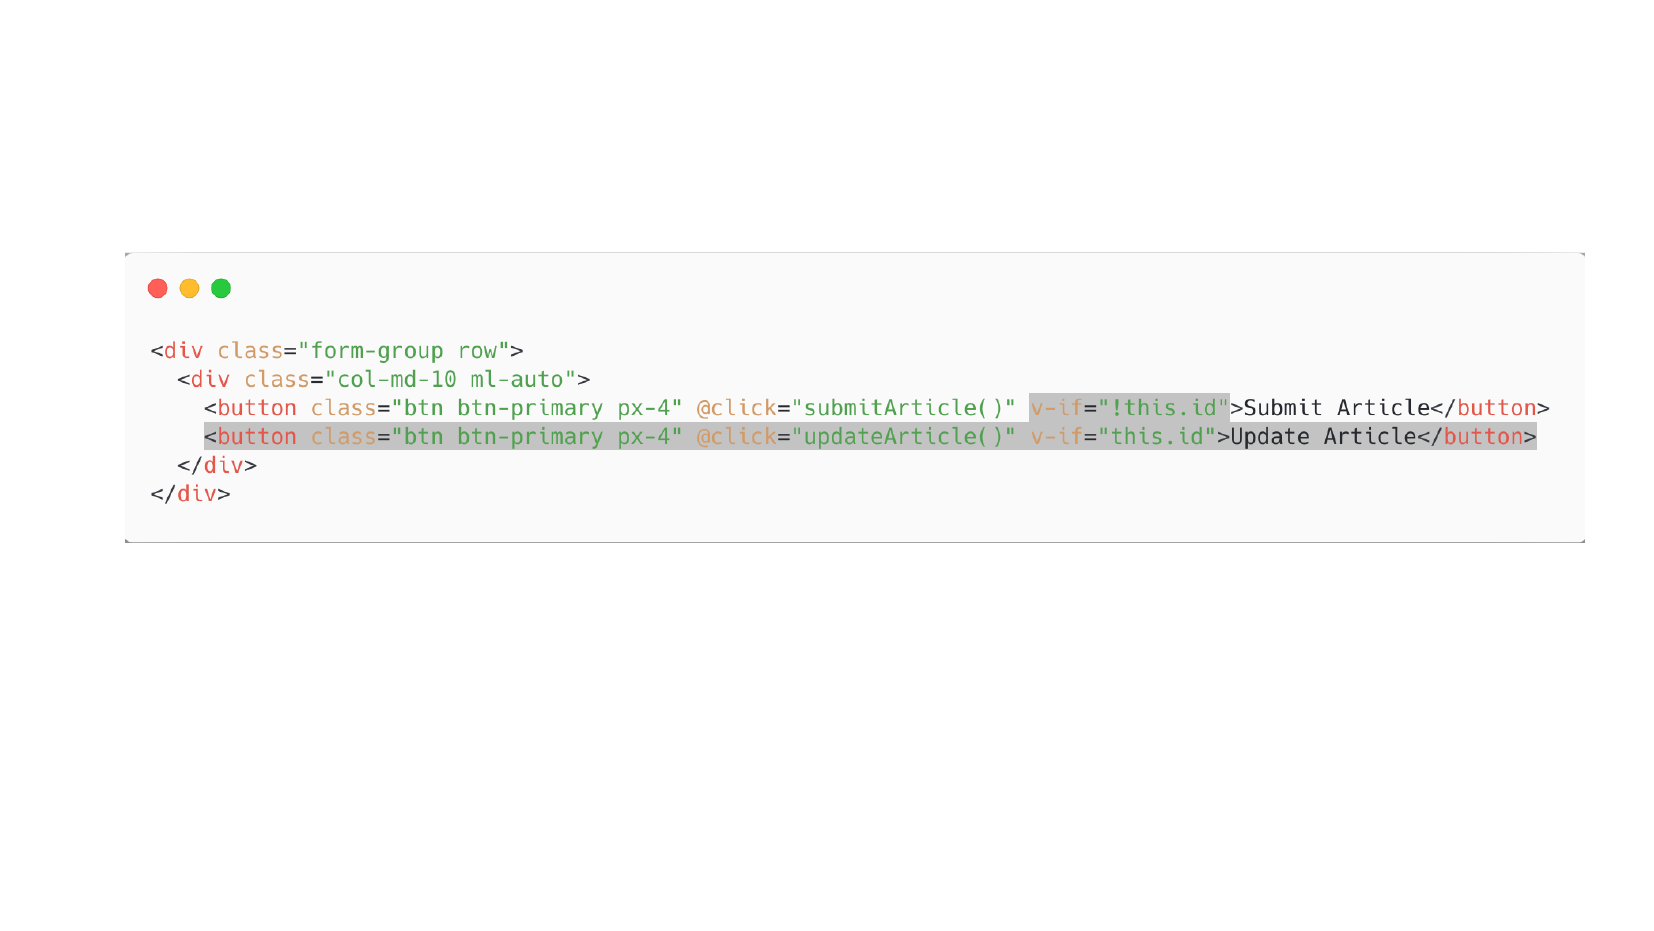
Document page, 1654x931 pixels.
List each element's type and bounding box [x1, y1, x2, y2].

picture [125, 252, 1585, 543]
